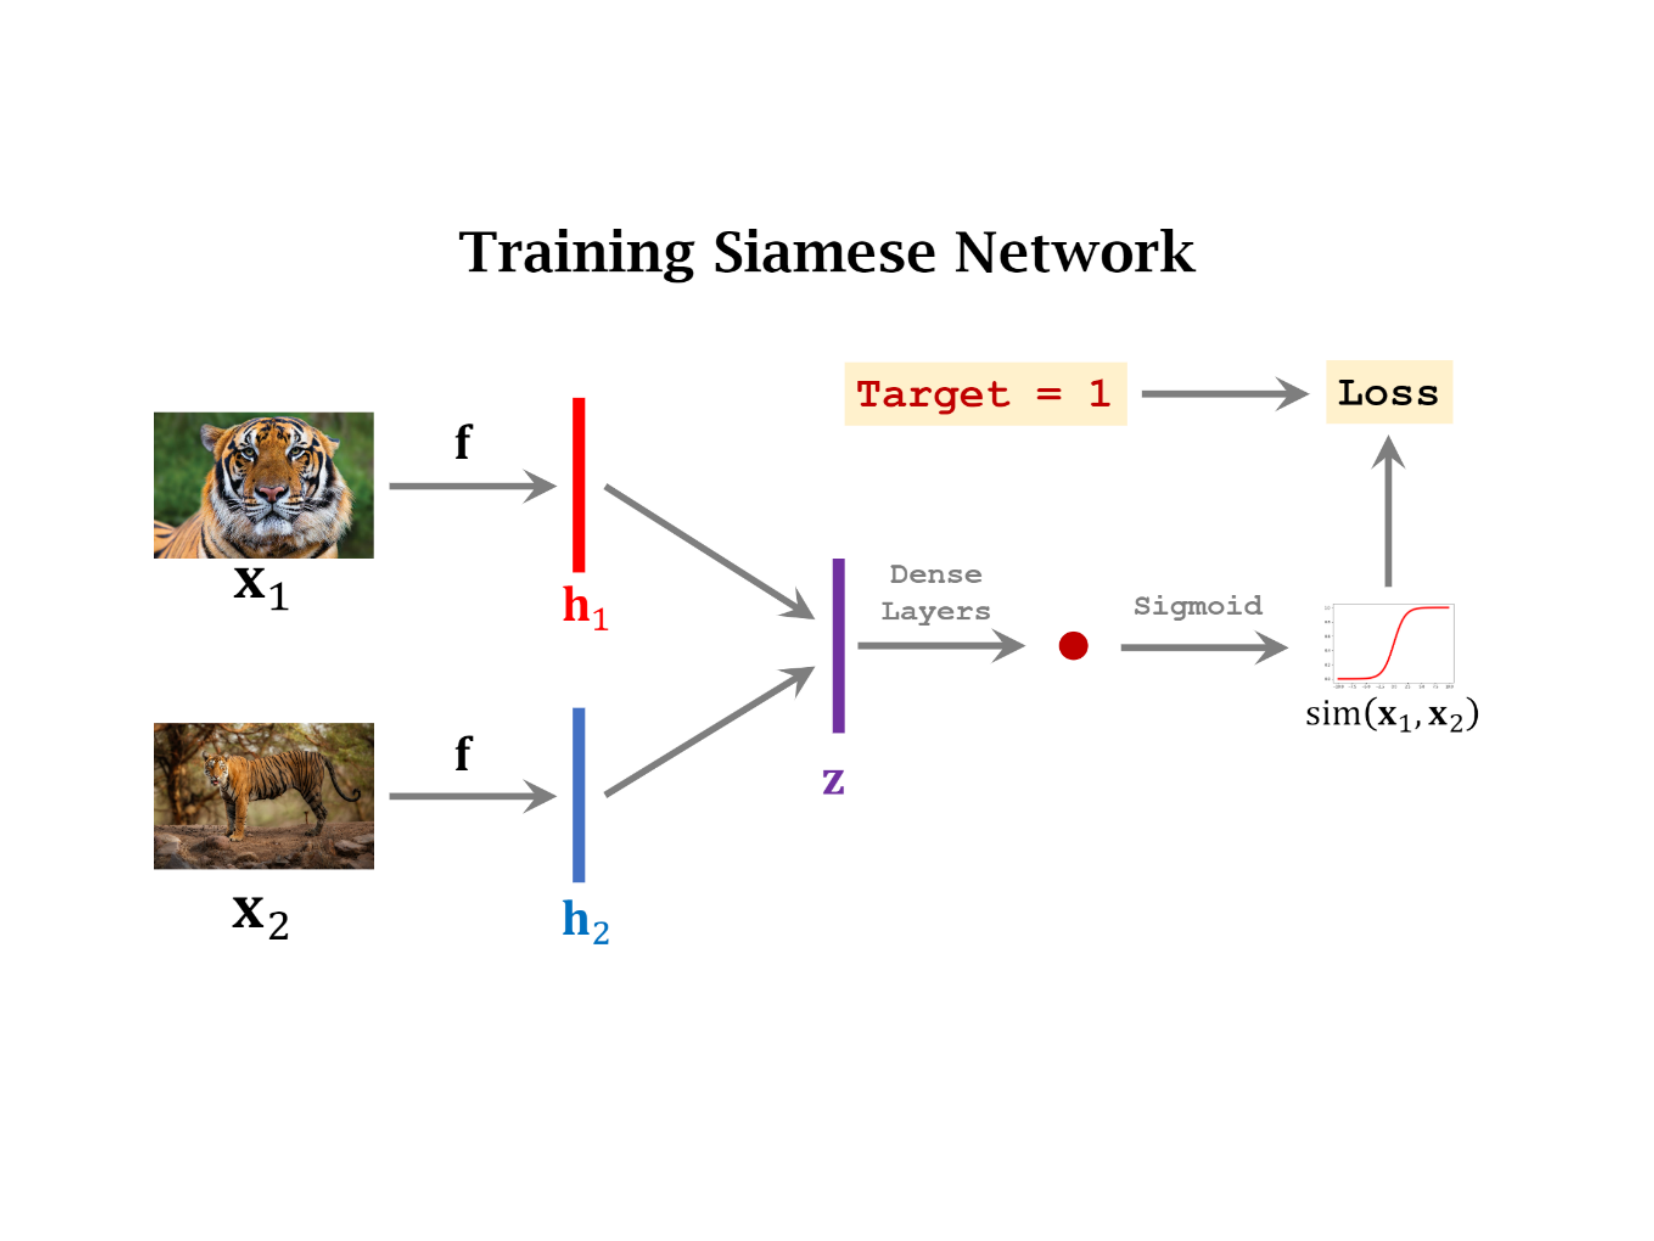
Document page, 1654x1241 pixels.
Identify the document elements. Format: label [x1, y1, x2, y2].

picture [98, 207, 1556, 1026]
